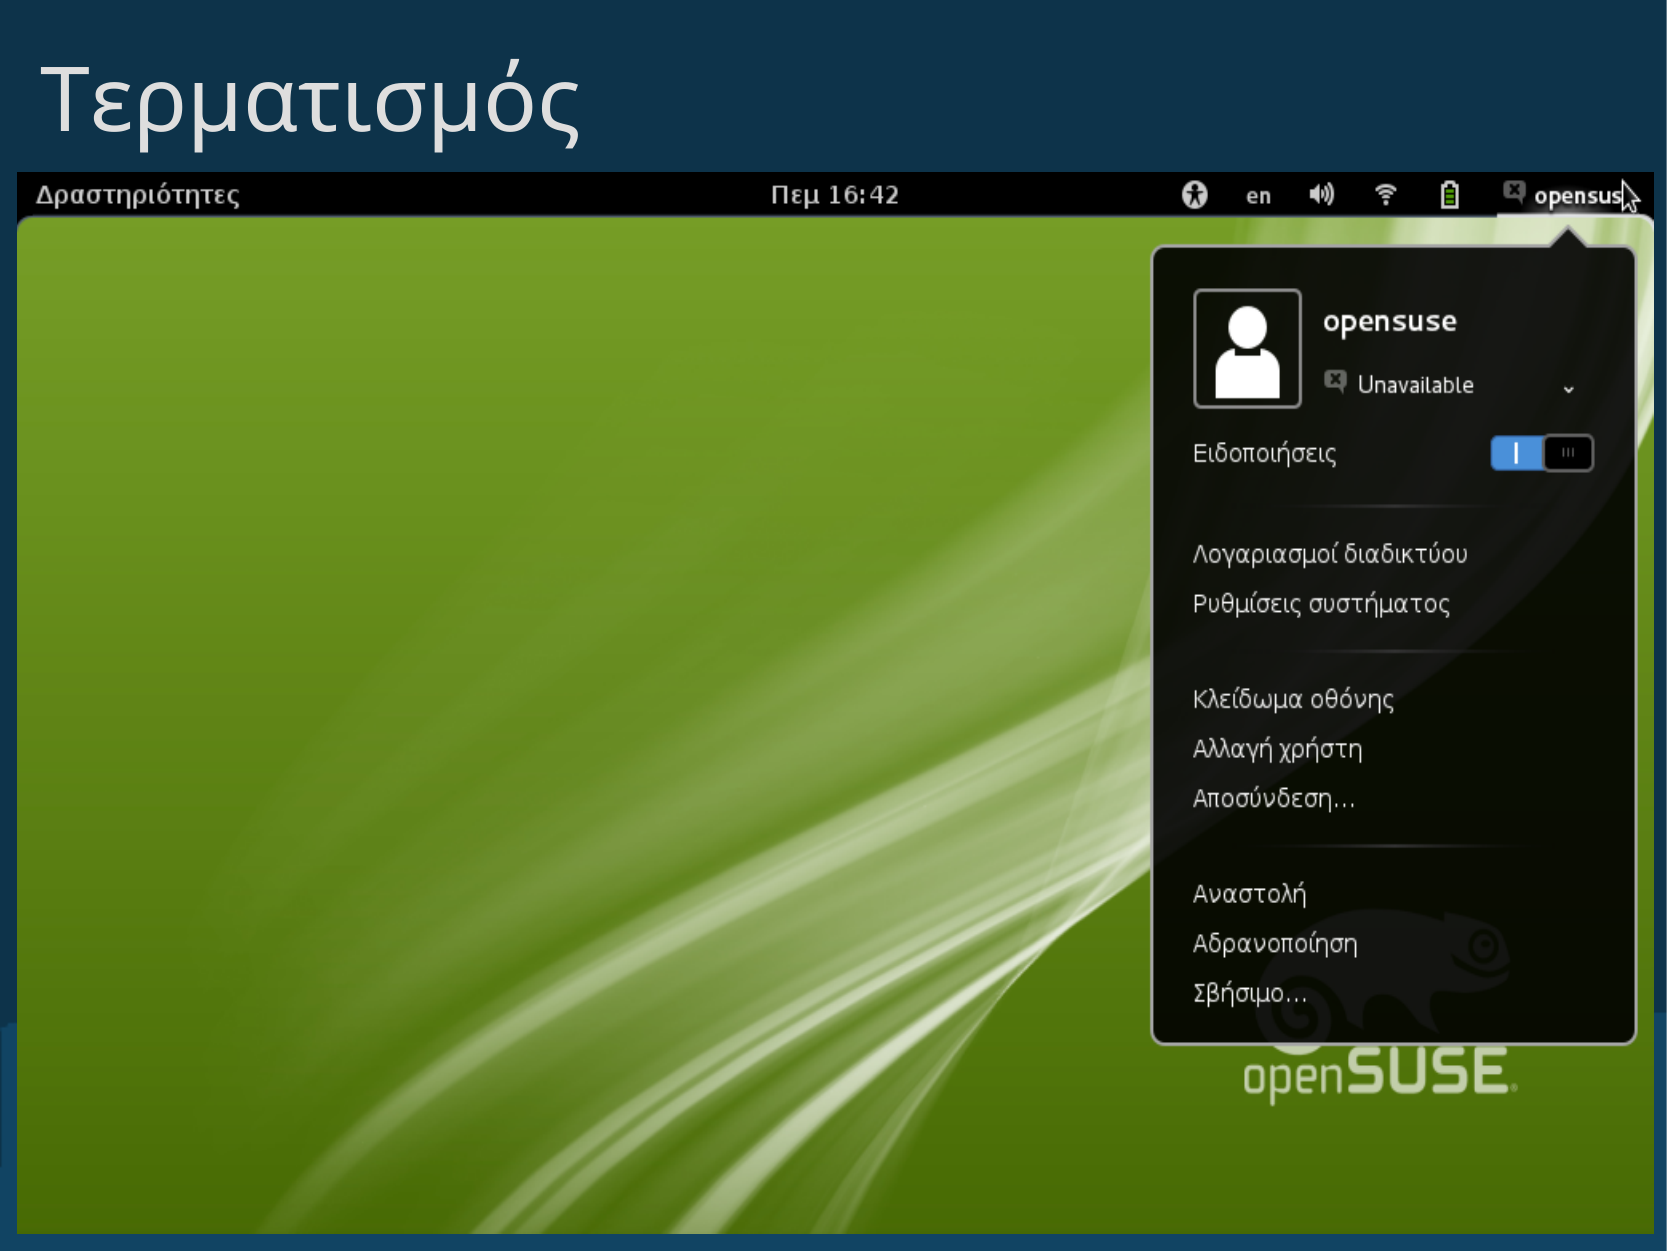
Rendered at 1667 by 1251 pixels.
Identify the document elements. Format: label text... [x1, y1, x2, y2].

title Τερματισμός [40, 50, 1627, 172]
picture [0, 0, 1667, 1251]
